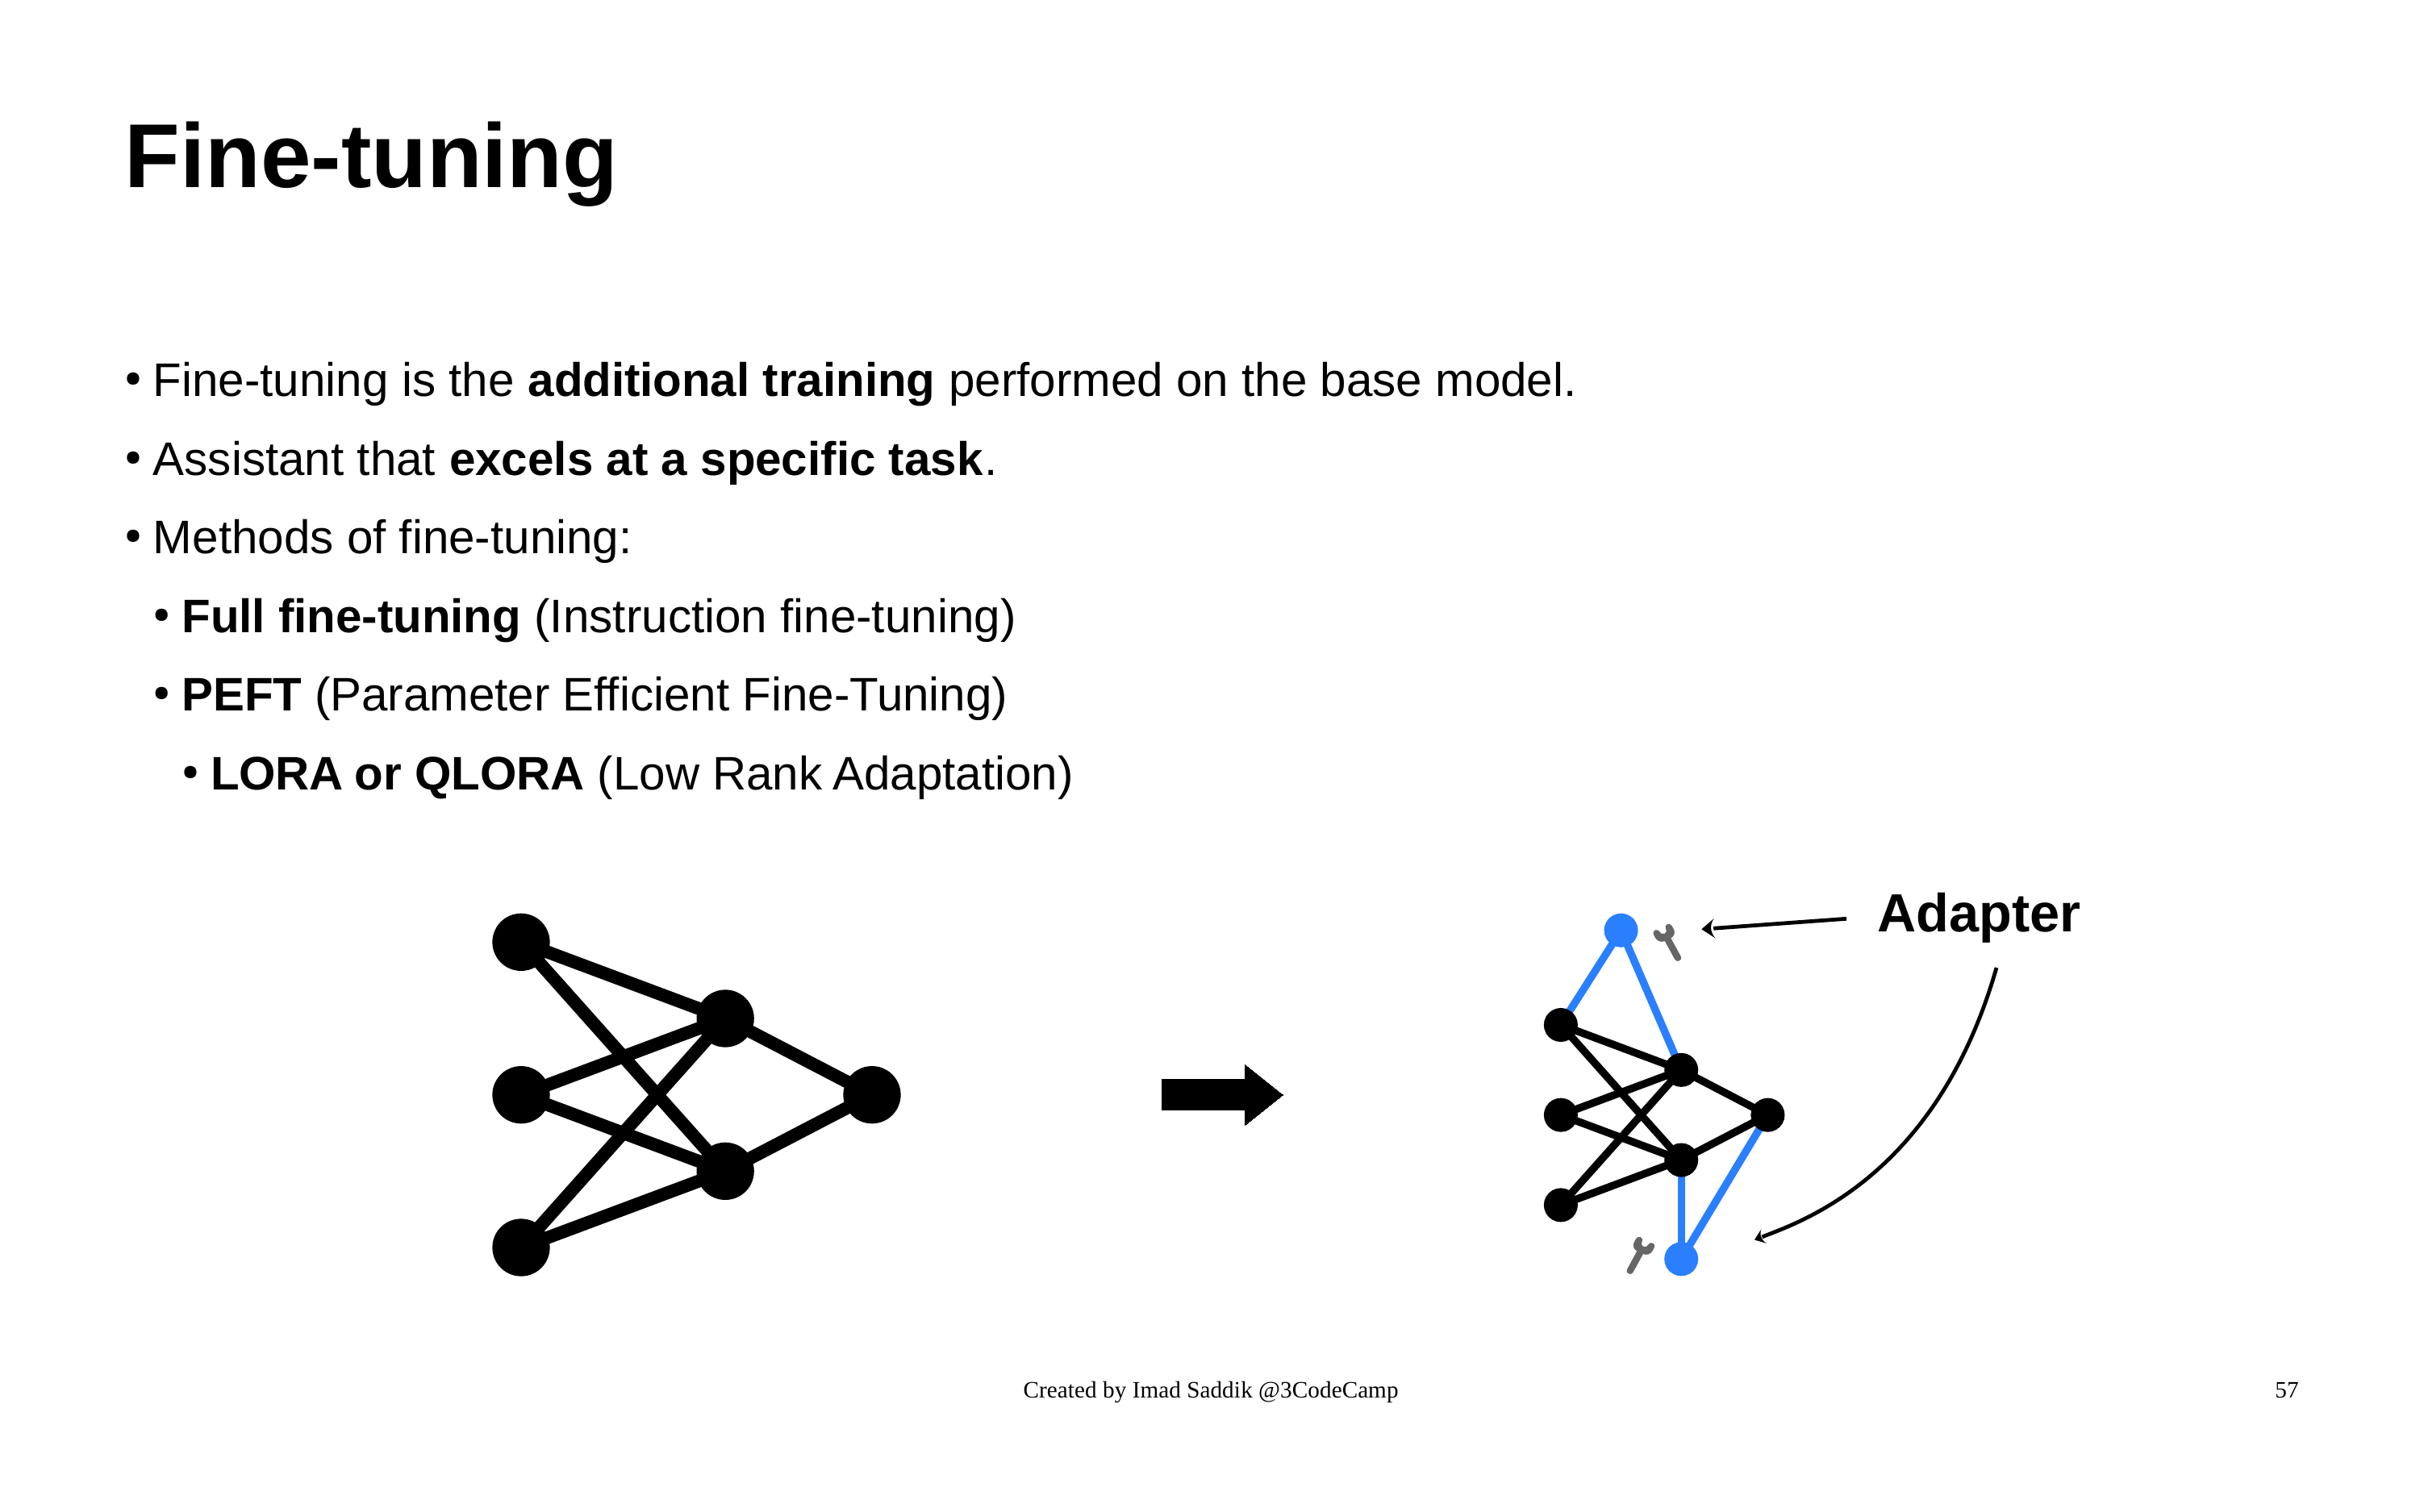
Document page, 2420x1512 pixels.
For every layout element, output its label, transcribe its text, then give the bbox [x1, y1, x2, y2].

picture [1543, 913, 1785, 1277]
text_box Fine-tuning is the additional training performed on the base model. Assistant that excels at a specific task. Methods of fine-tuning: Full fine-tuning (Instruction fine-tuning) PEFT (Parameter Efficient Fine-Tuning) LORA or QLORA (Low Rank Adaptation) [112, 322, 1906, 806]
text_box Adapter [1858, 877, 2101, 950]
text_box [1162, 1064, 1283, 1126]
picture [492, 913, 901, 1277]
text_box Fine-tuning [112, 61, 1664, 251]
